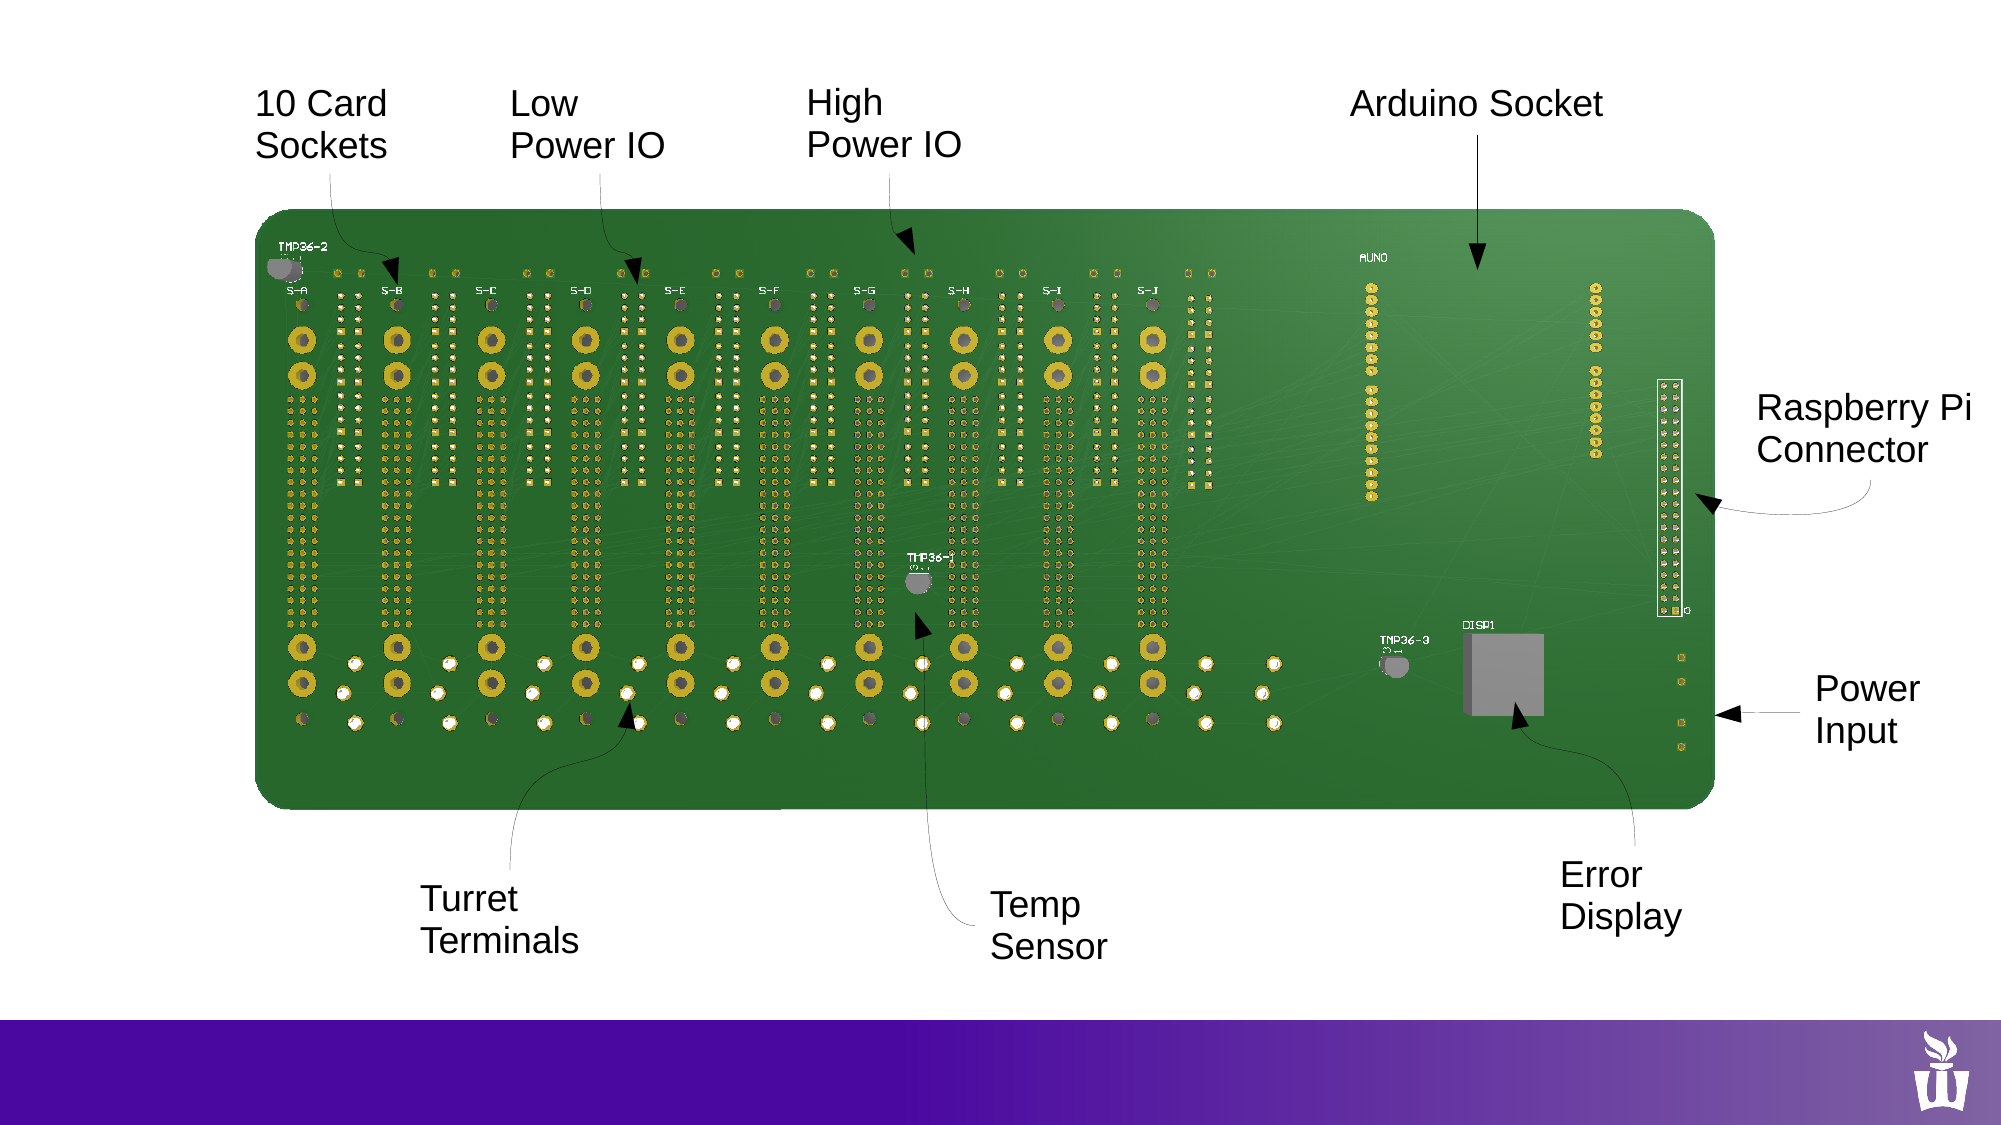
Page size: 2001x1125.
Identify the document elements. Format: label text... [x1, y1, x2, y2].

text_box 10 Card Sockets [240, 75, 421, 174]
text_box Error Display [1545, 846, 1726, 946]
text_box Low Power IO [495, 75, 706, 174]
text_box Raspberry Pi Connector [1741, 378, 2000, 480]
text_box Power Input [1800, 660, 1996, 766]
text_box Turret Terminals [405, 870, 616, 969]
text_box Temp Sensor [975, 876, 1171, 976]
text_box Arduino Socket [1335, 75, 1621, 136]
text_box High Power IO [791, 74, 987, 174]
picture [255, 209, 1715, 810]
